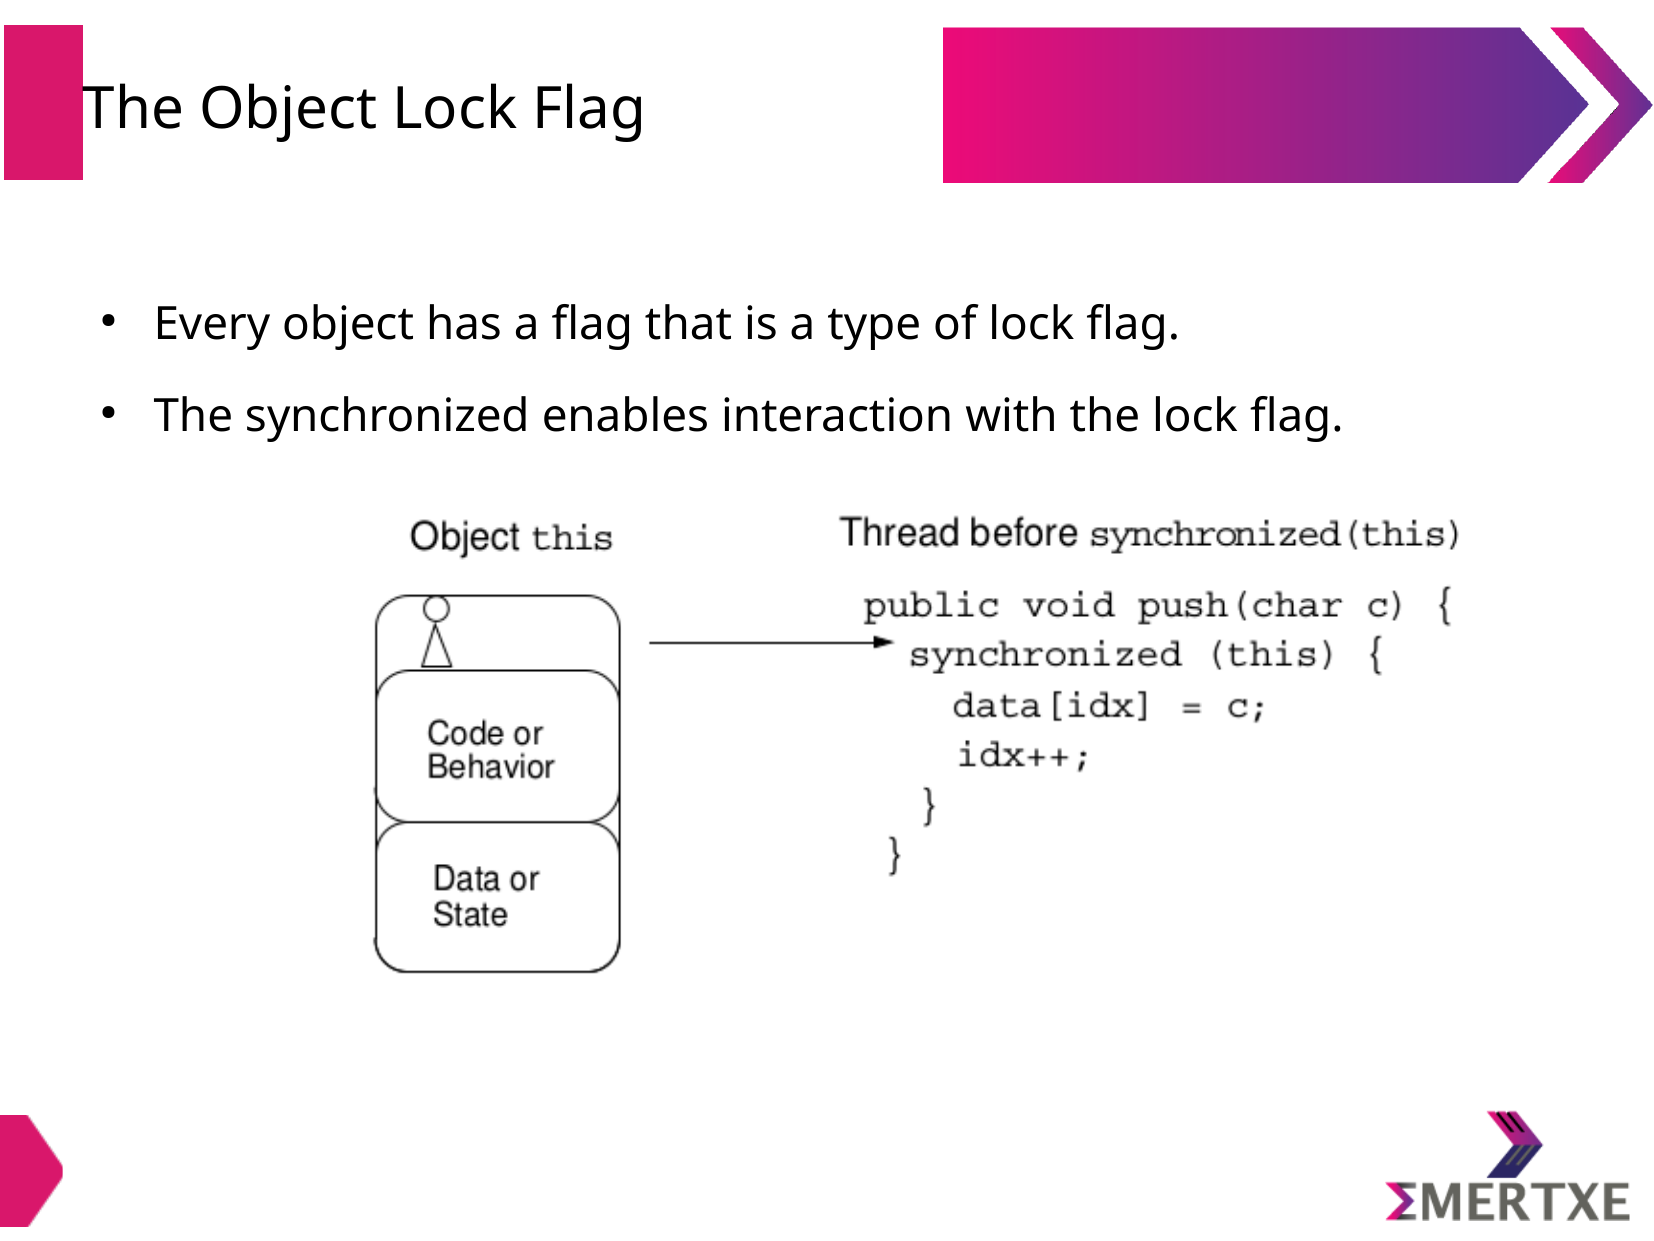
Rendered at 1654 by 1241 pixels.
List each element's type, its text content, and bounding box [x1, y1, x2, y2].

picture [1571, 27, 1653, 183]
title The Object Lock Flag [82, 2, 1571, 210]
picture [345, 479, 1501, 995]
picture [1385, 1107, 1631, 1221]
list Every object has a flag that is a type of lock flag. The synchronized enables interaction with the lock flag. [82, 290, 1571, 1010]
